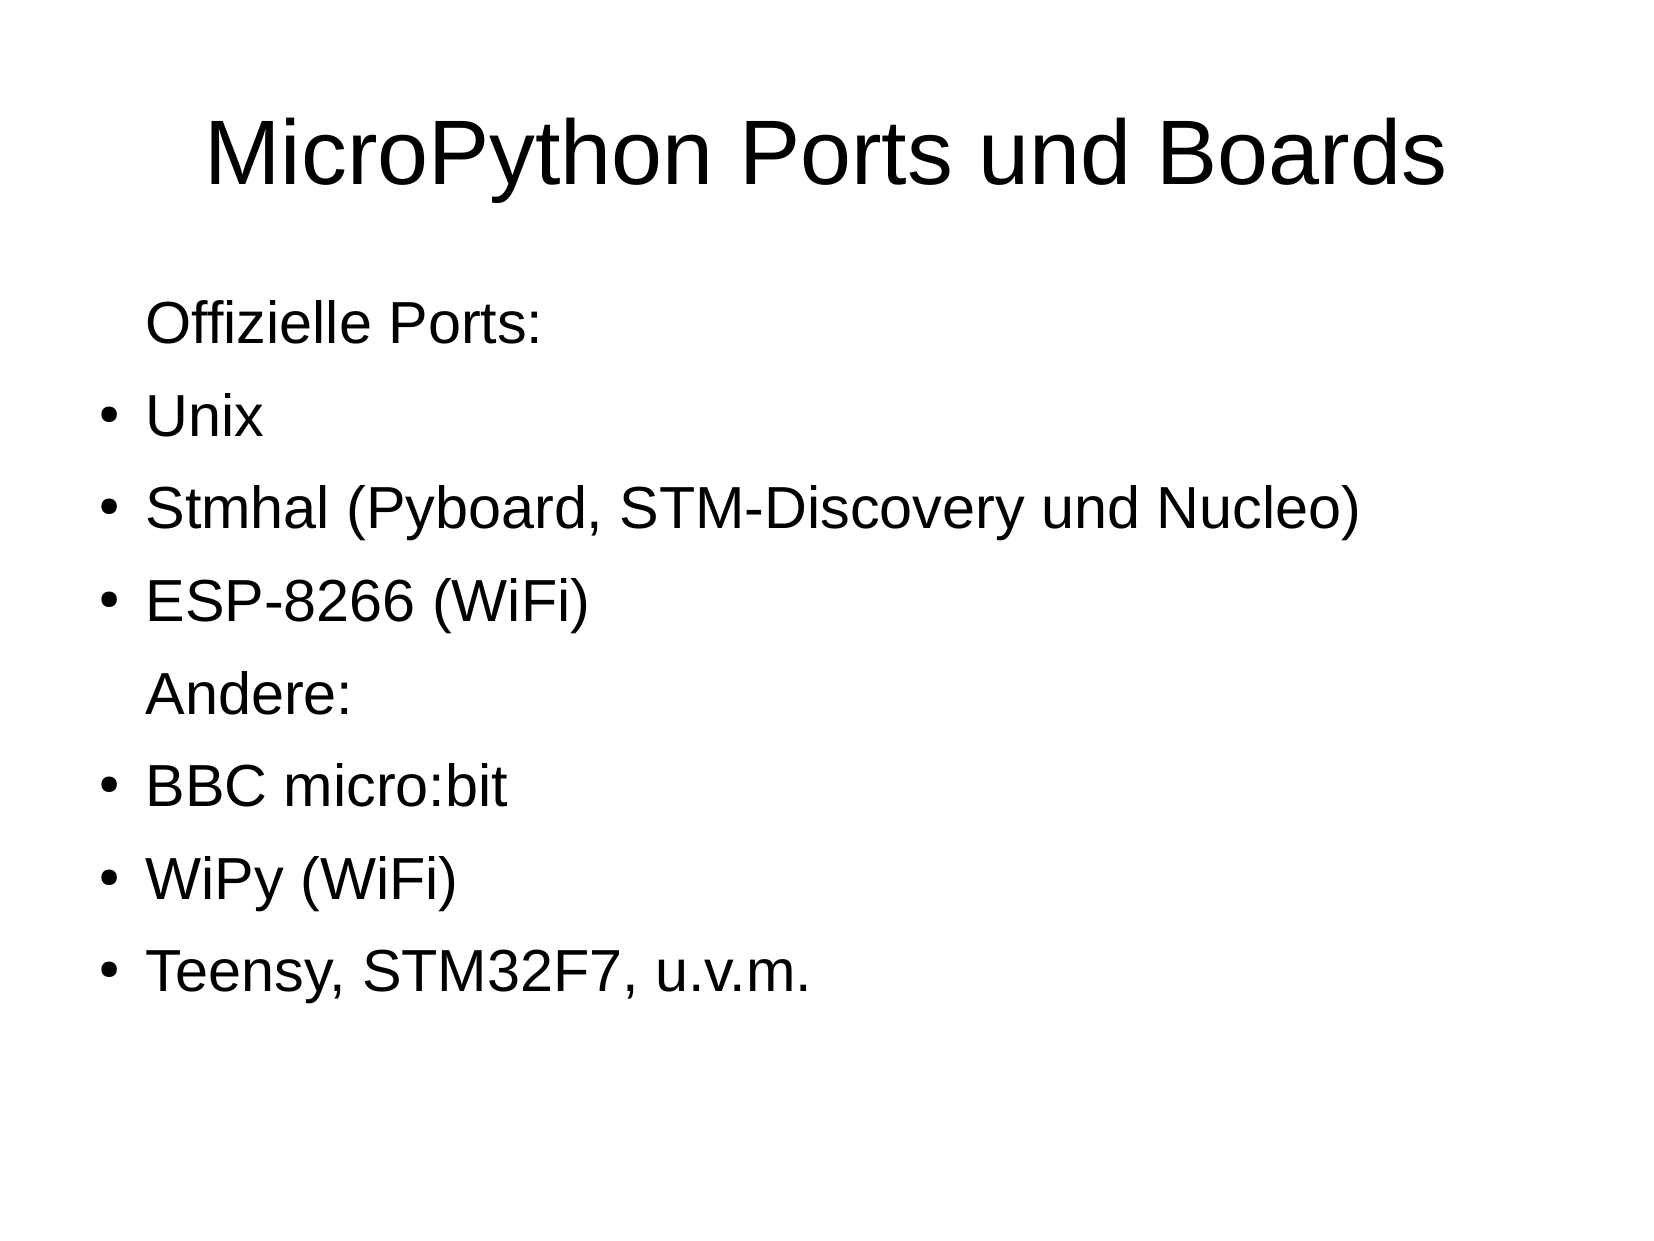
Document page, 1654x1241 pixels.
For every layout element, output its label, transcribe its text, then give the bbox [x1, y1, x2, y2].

list Offizielle Ports: Unix Stmhal (Pyboard, STM-Discovery und Nucleo) ESP-8266 (WiFi) Andere: BBC micro:bit WiPy (WiFi) Teensy, STM32F7, u.v.m. [82, 290, 1571, 1010]
title MicroPython Ports und Boards [82, 49, 1571, 257]
